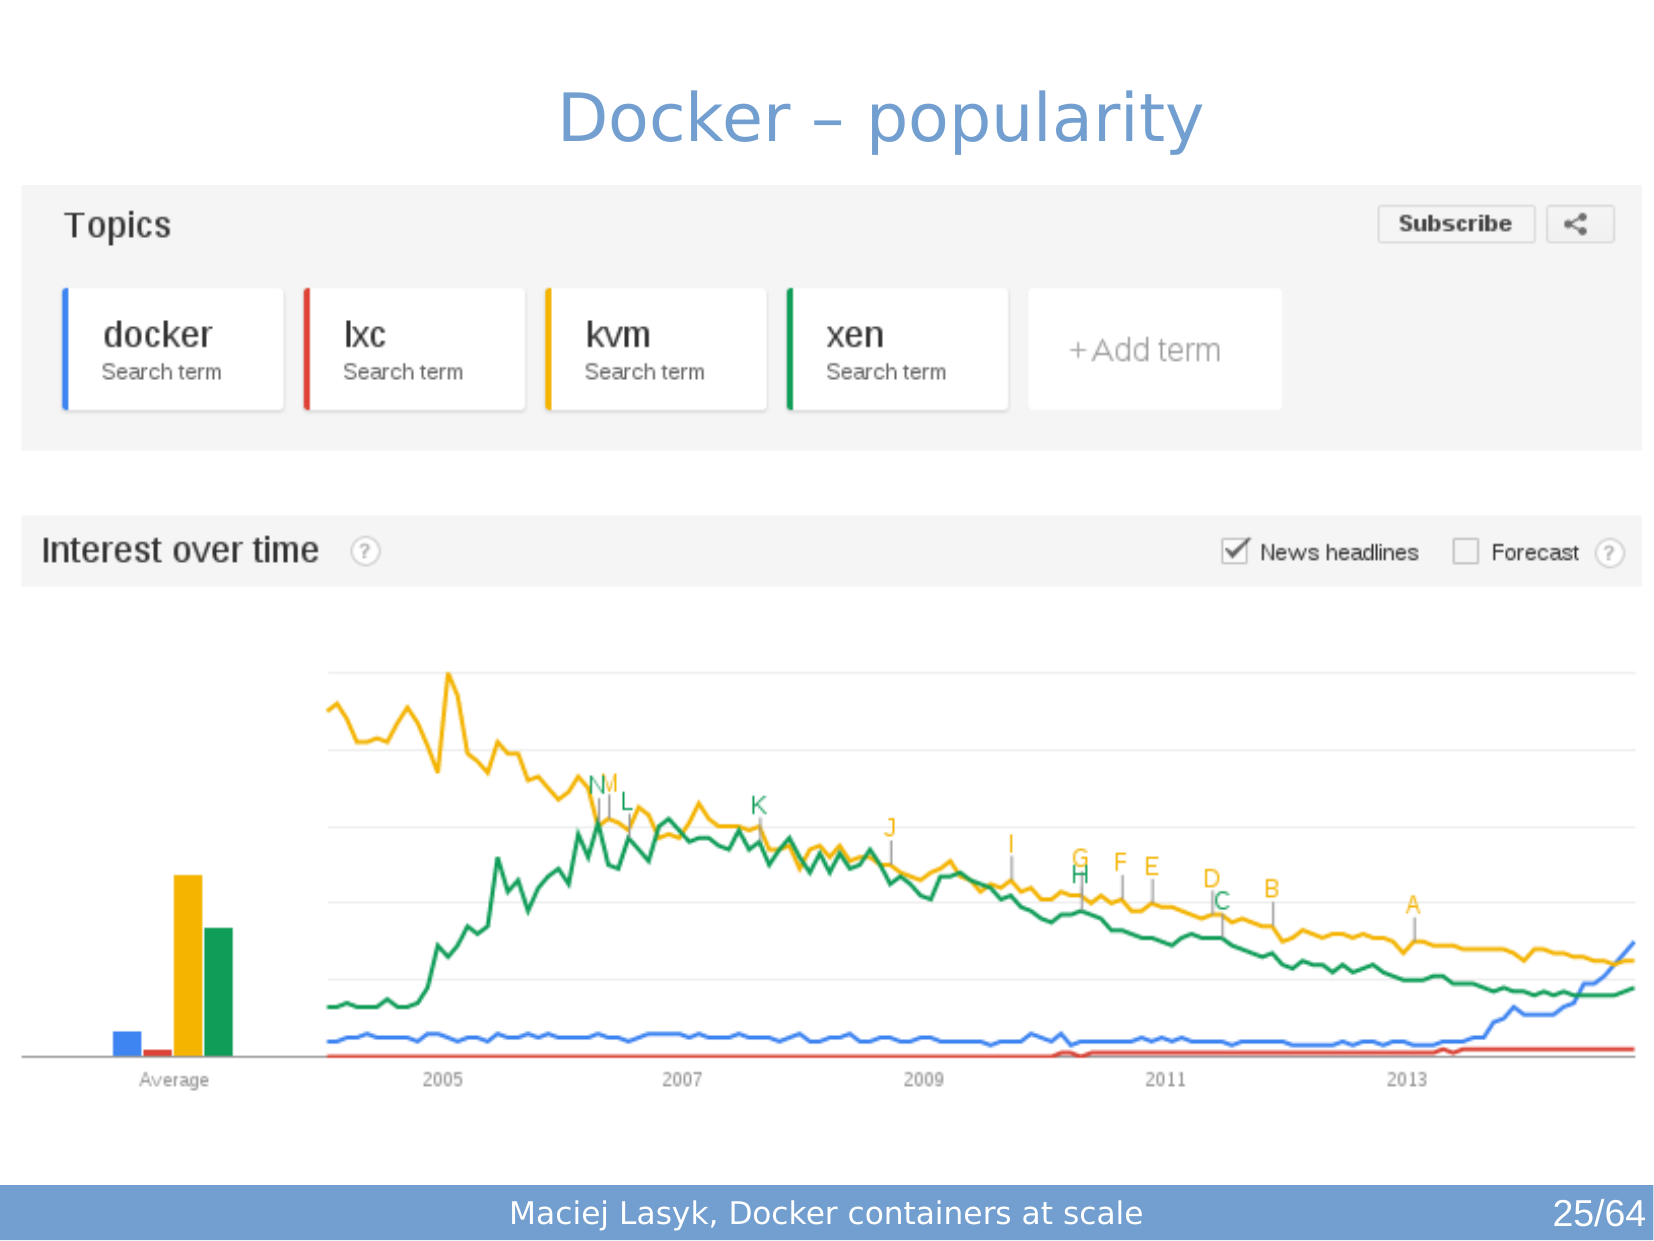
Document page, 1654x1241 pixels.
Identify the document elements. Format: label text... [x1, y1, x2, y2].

picture [12, 185, 1642, 1101]
text_box [0, 1185, 1527, 1241]
text_box 25/64 [1527, 1185, 1654, 1241]
text_box Docker – popularity [542, 72, 1221, 166]
text_box Maciej Lasyk, Docker containers at scale [494, 1188, 1160, 1240]
